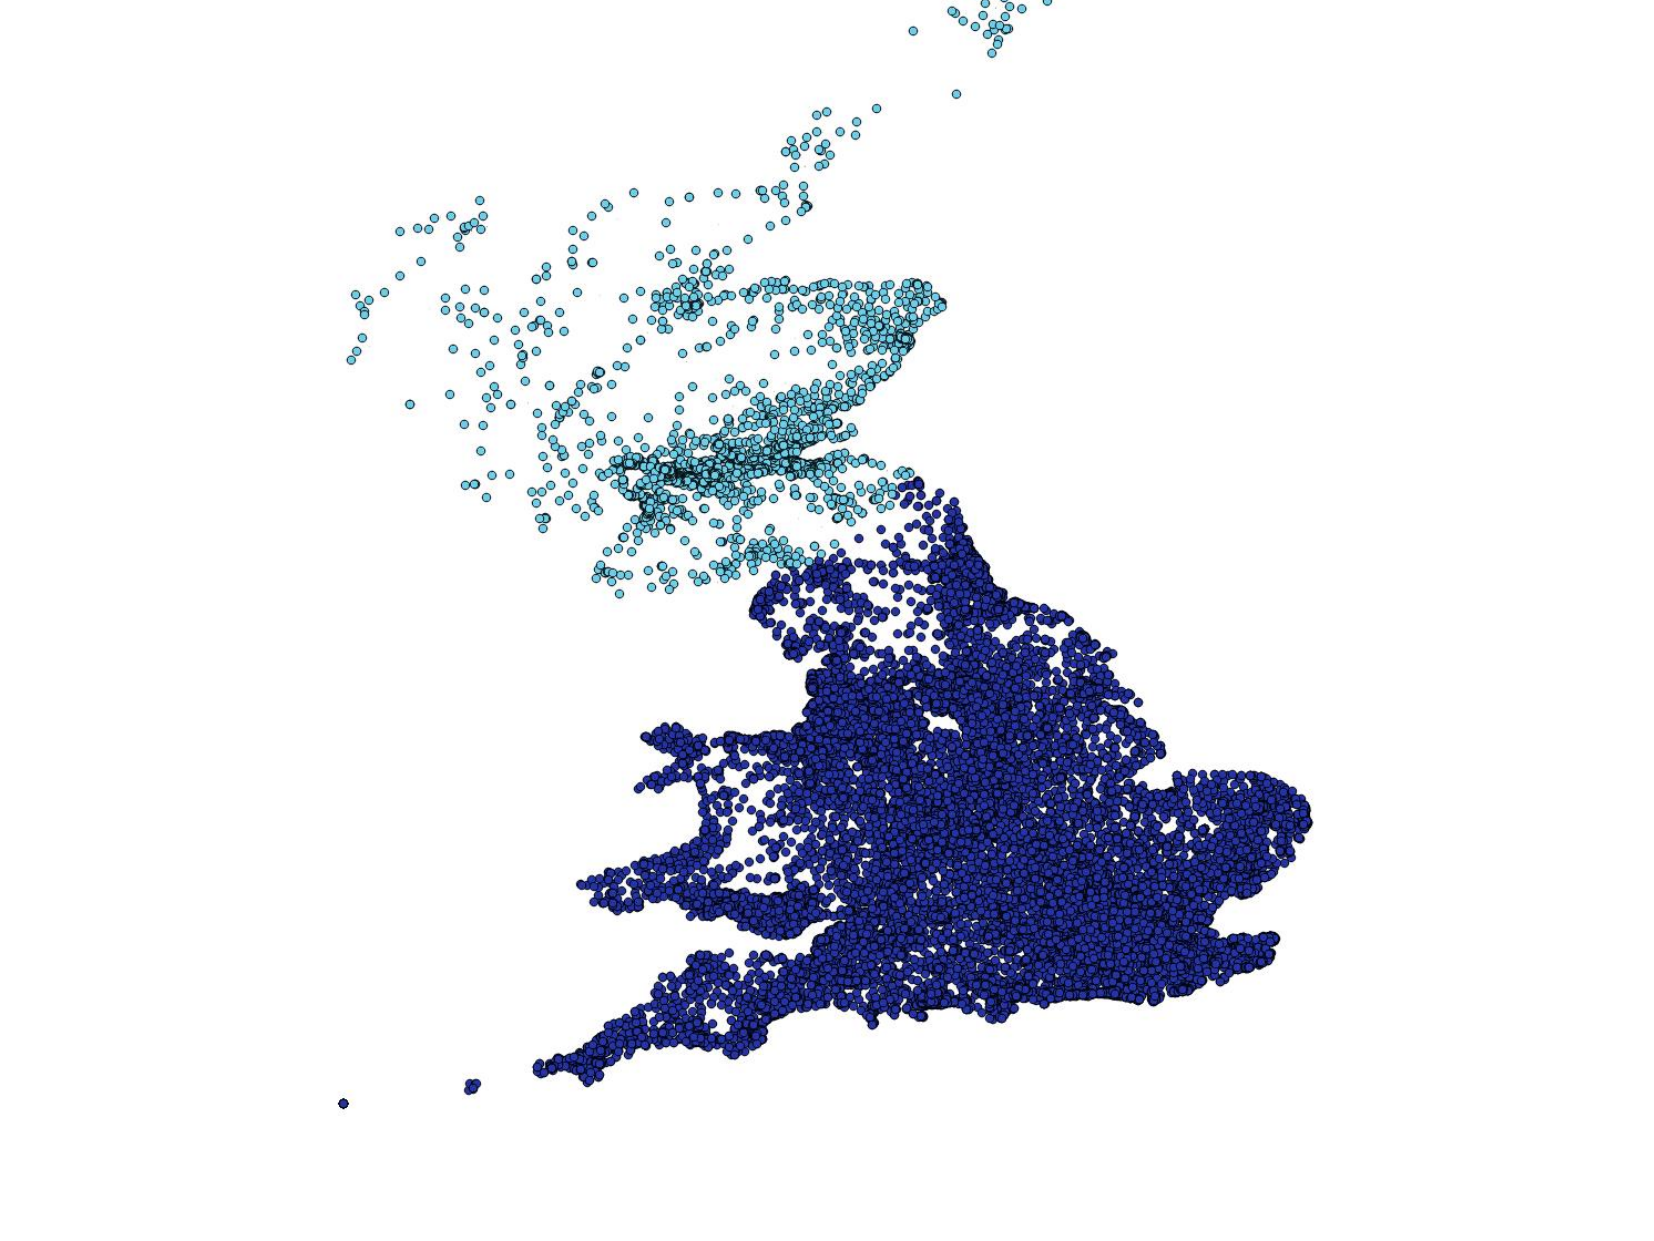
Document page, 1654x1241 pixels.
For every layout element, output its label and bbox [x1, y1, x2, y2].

picture [1, 0, 1654, 1117]
